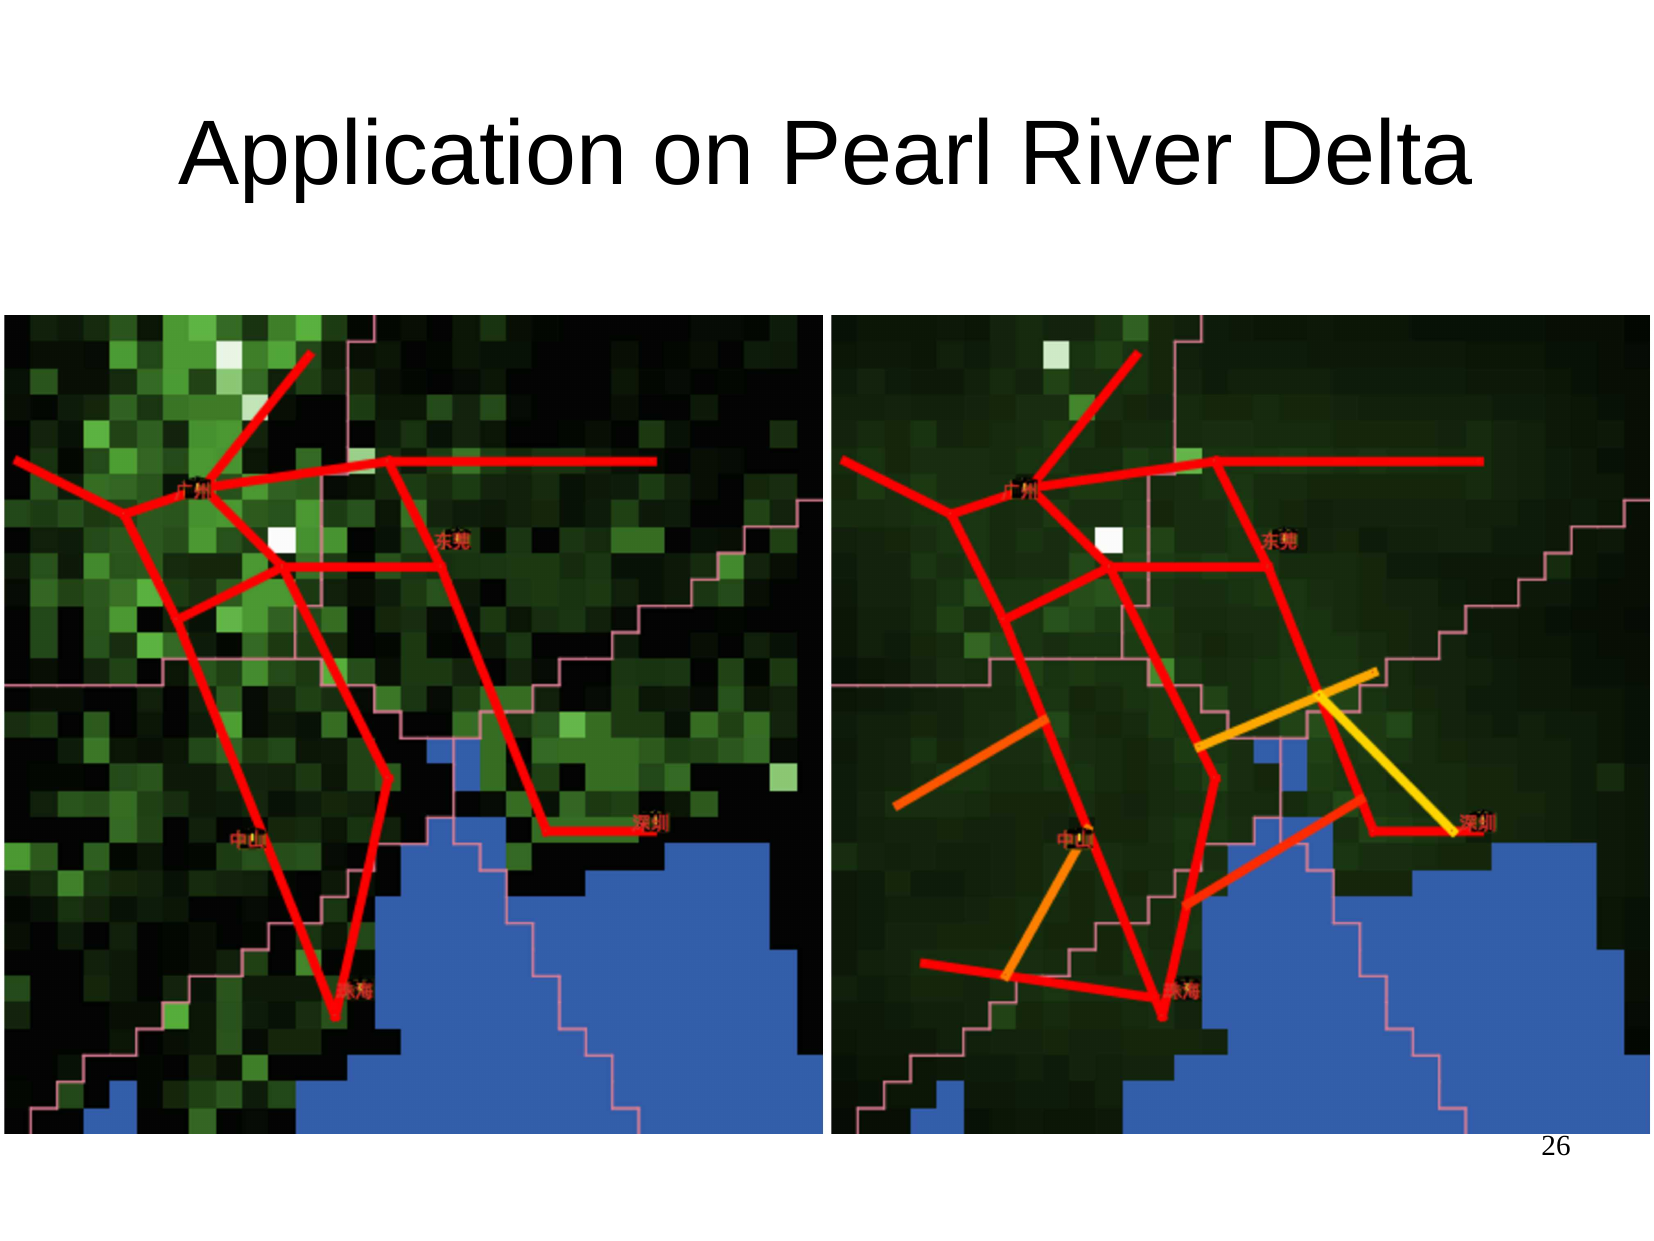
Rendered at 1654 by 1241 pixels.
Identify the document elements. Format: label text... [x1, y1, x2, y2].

title Application on Pearl River Delta [82, 49, 1571, 257]
picture [0, 315, 1654, 1134]
